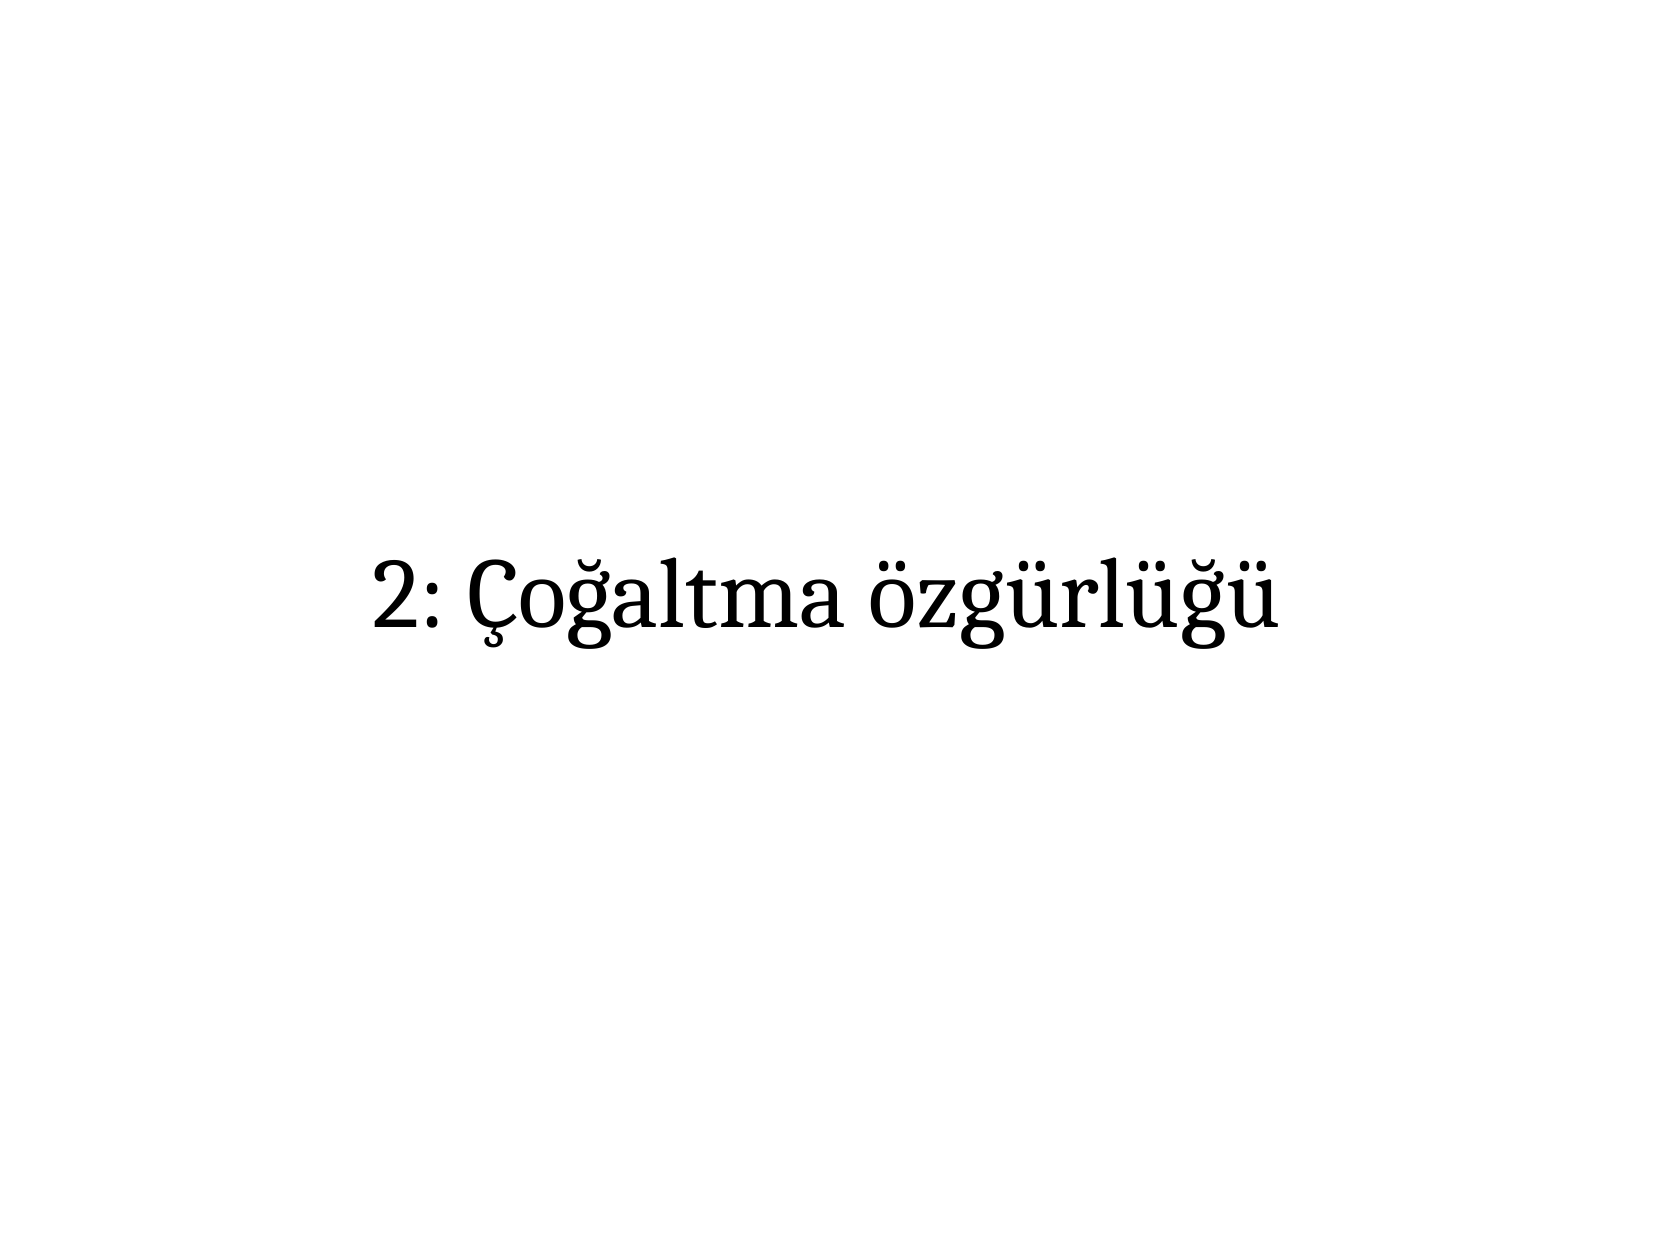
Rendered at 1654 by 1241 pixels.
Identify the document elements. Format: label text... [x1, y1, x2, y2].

title 2: Çoğaltma özgürlüğü [82, 281, 1571, 908]
